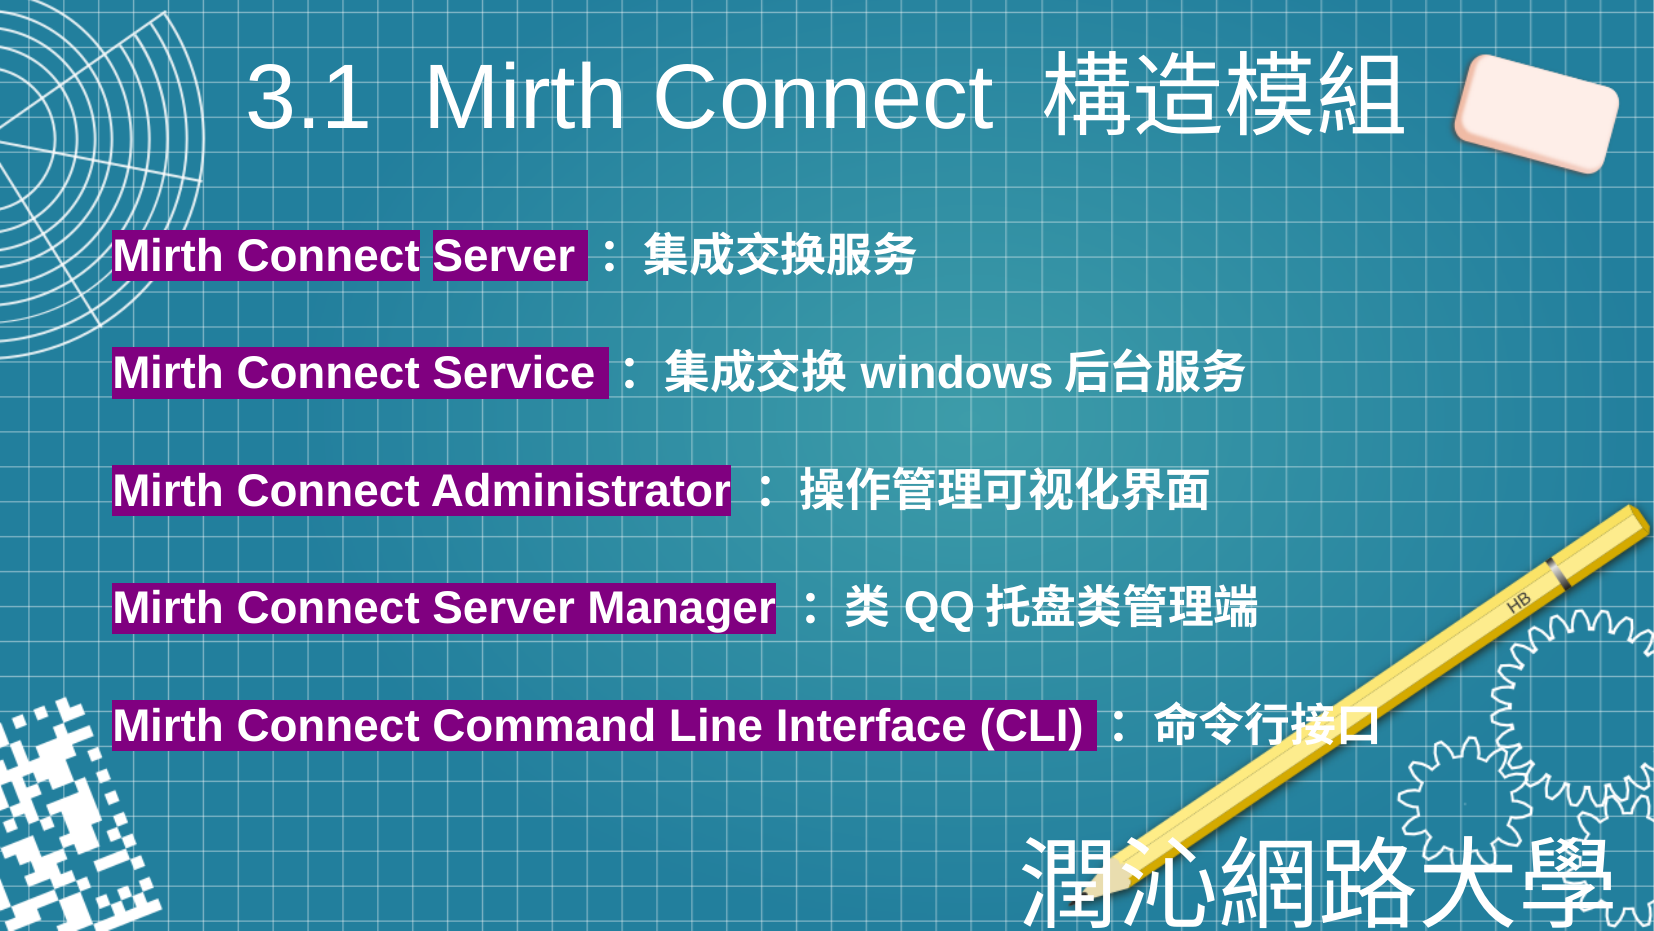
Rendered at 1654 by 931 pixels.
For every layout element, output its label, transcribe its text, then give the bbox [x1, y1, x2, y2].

text_box 潤沁網路大學 [1003, 797, 1634, 913]
title 3.1 Mirth Connect 構造模組 [82, 29, 1571, 148]
picture [0, 0, 1654, 931]
list Mirth Connect Server ：集成交换服务 Mirth Connect Service ：集成交换windows后台服务 Mirth Connect Administrator ：操作管理可视化界面 Mirth Connect Server Manager ：类QQ托盘类管理端 Mirth Connect Command Line Interface (CLI) ：命令行接口 [76, 218, 1565, 783]
